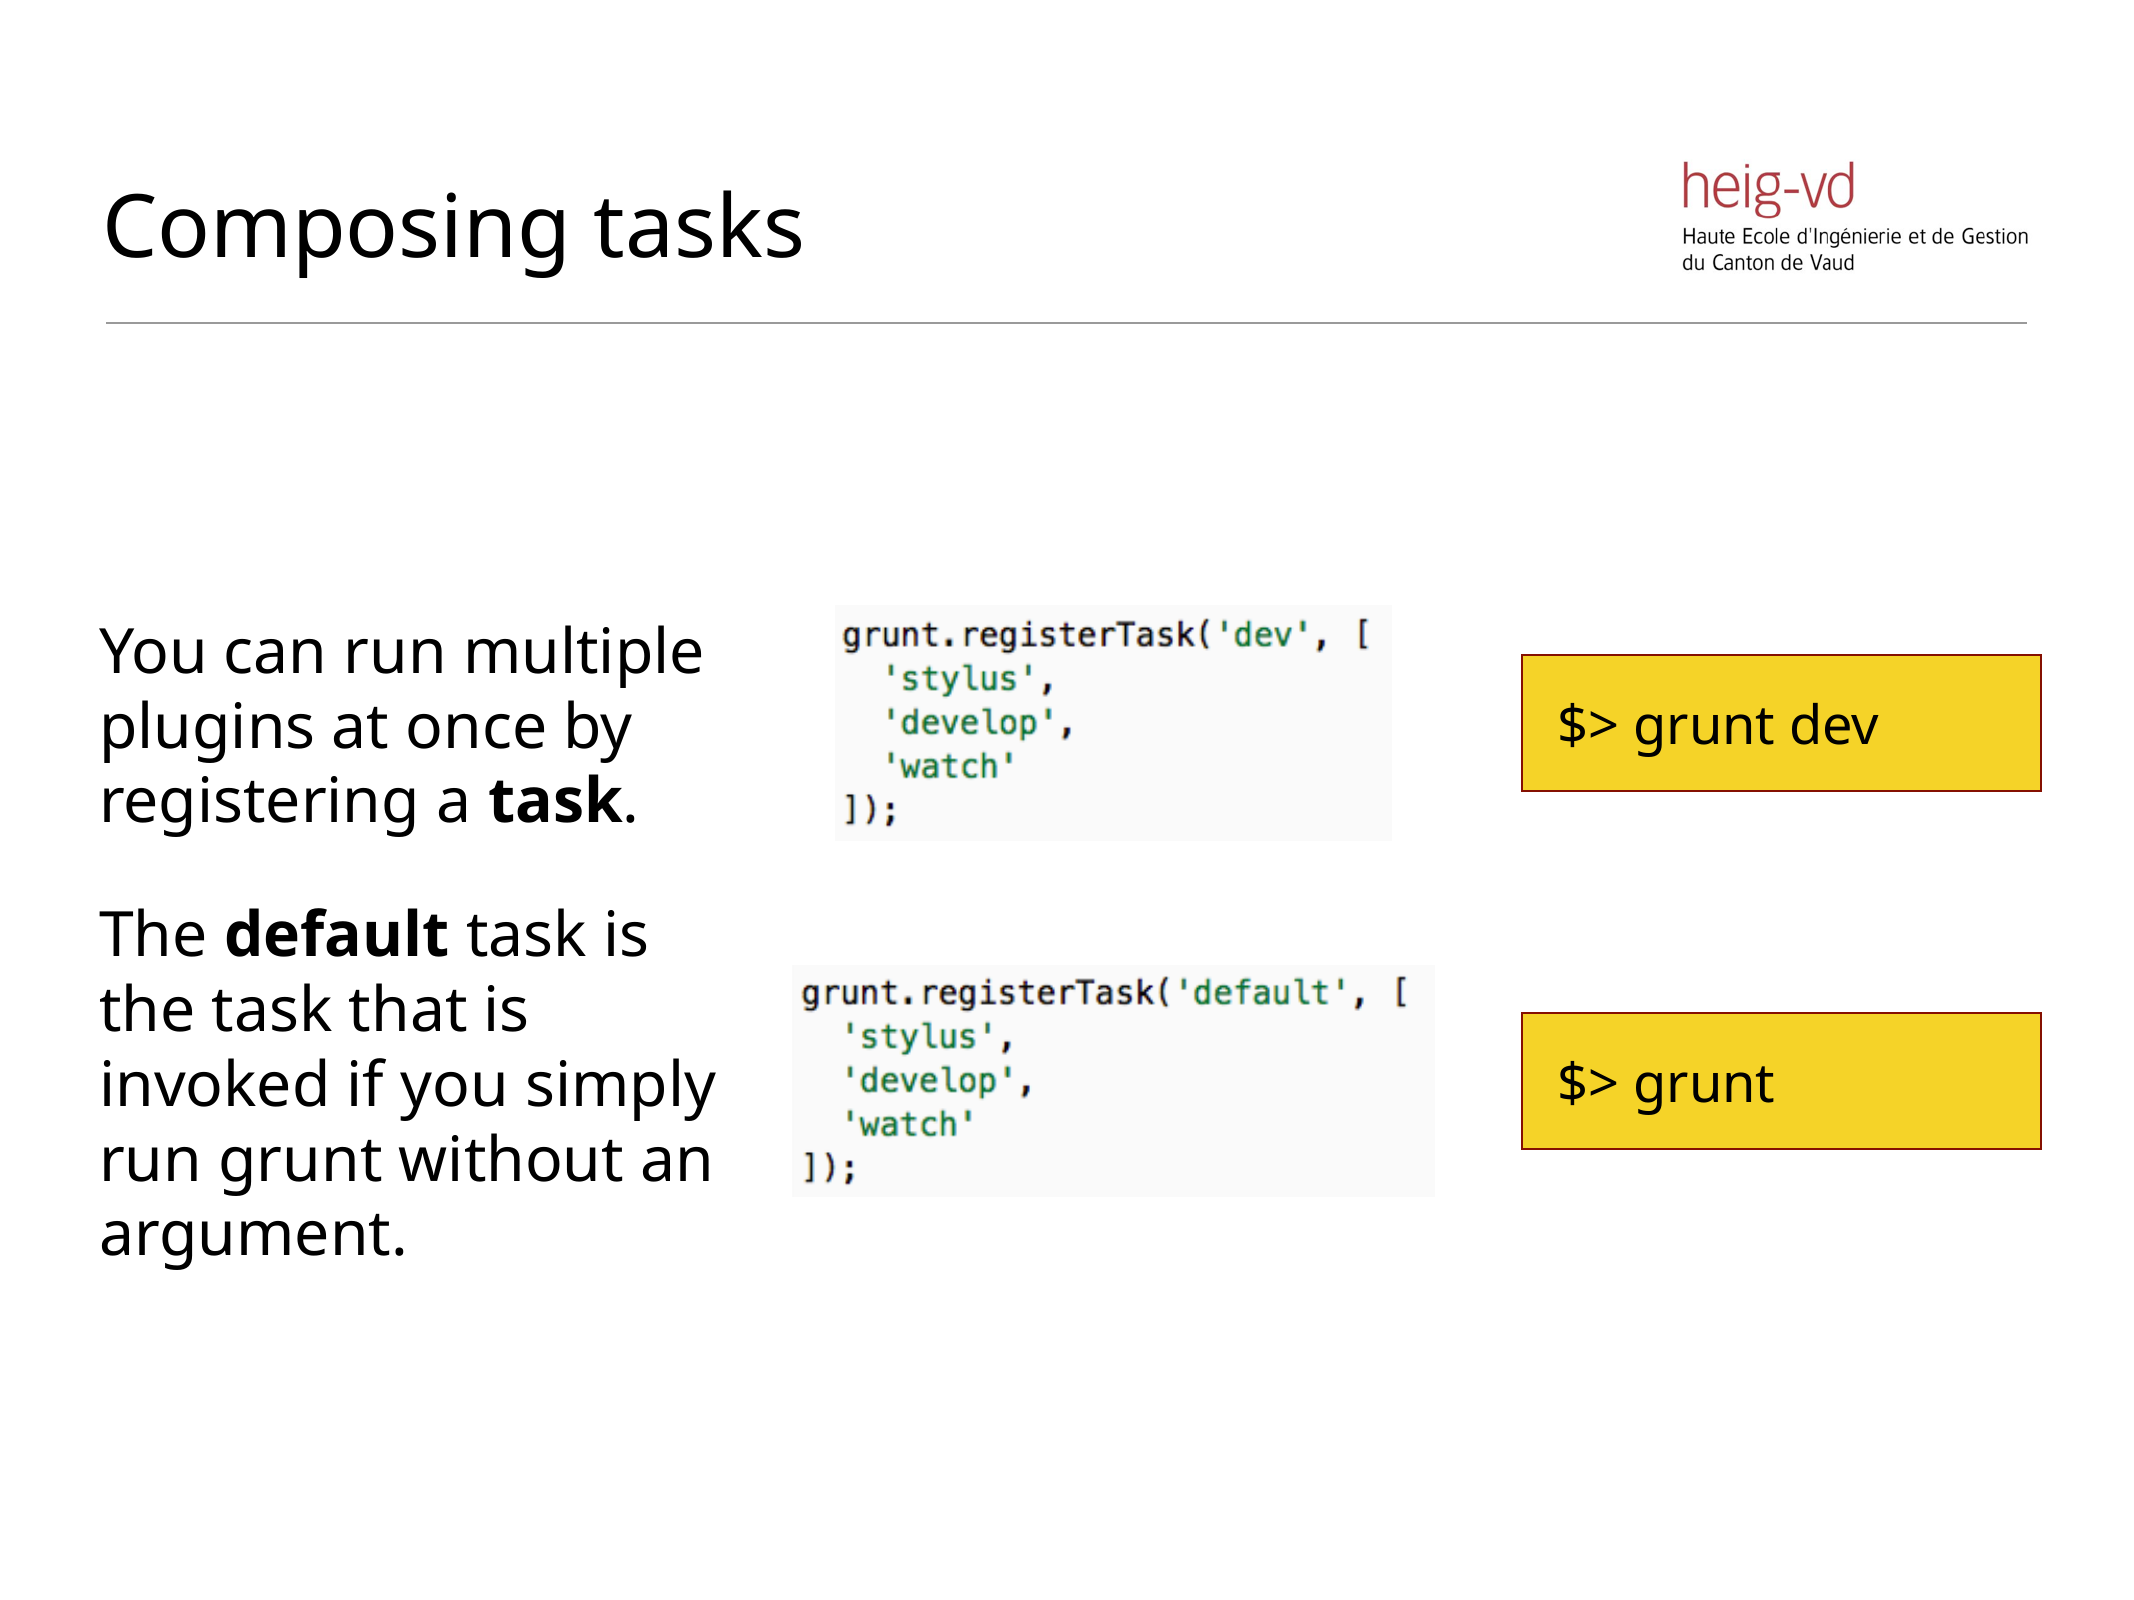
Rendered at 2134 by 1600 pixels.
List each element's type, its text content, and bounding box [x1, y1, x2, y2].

text_box $> grunt dev [1522, 655, 2042, 792]
text_box $> grunt [1522, 1013, 2042, 1149]
text_box You can run multiple plugins at once by registering a task. [90, 602, 761, 844]
picture [835, 605, 1392, 841]
picture [792, 965, 1435, 1197]
title Composing tasks [93, 54, 2040, 284]
text_box The default task is the task that is invoked if you simply run grunt without an argument. [90, 885, 761, 1277]
